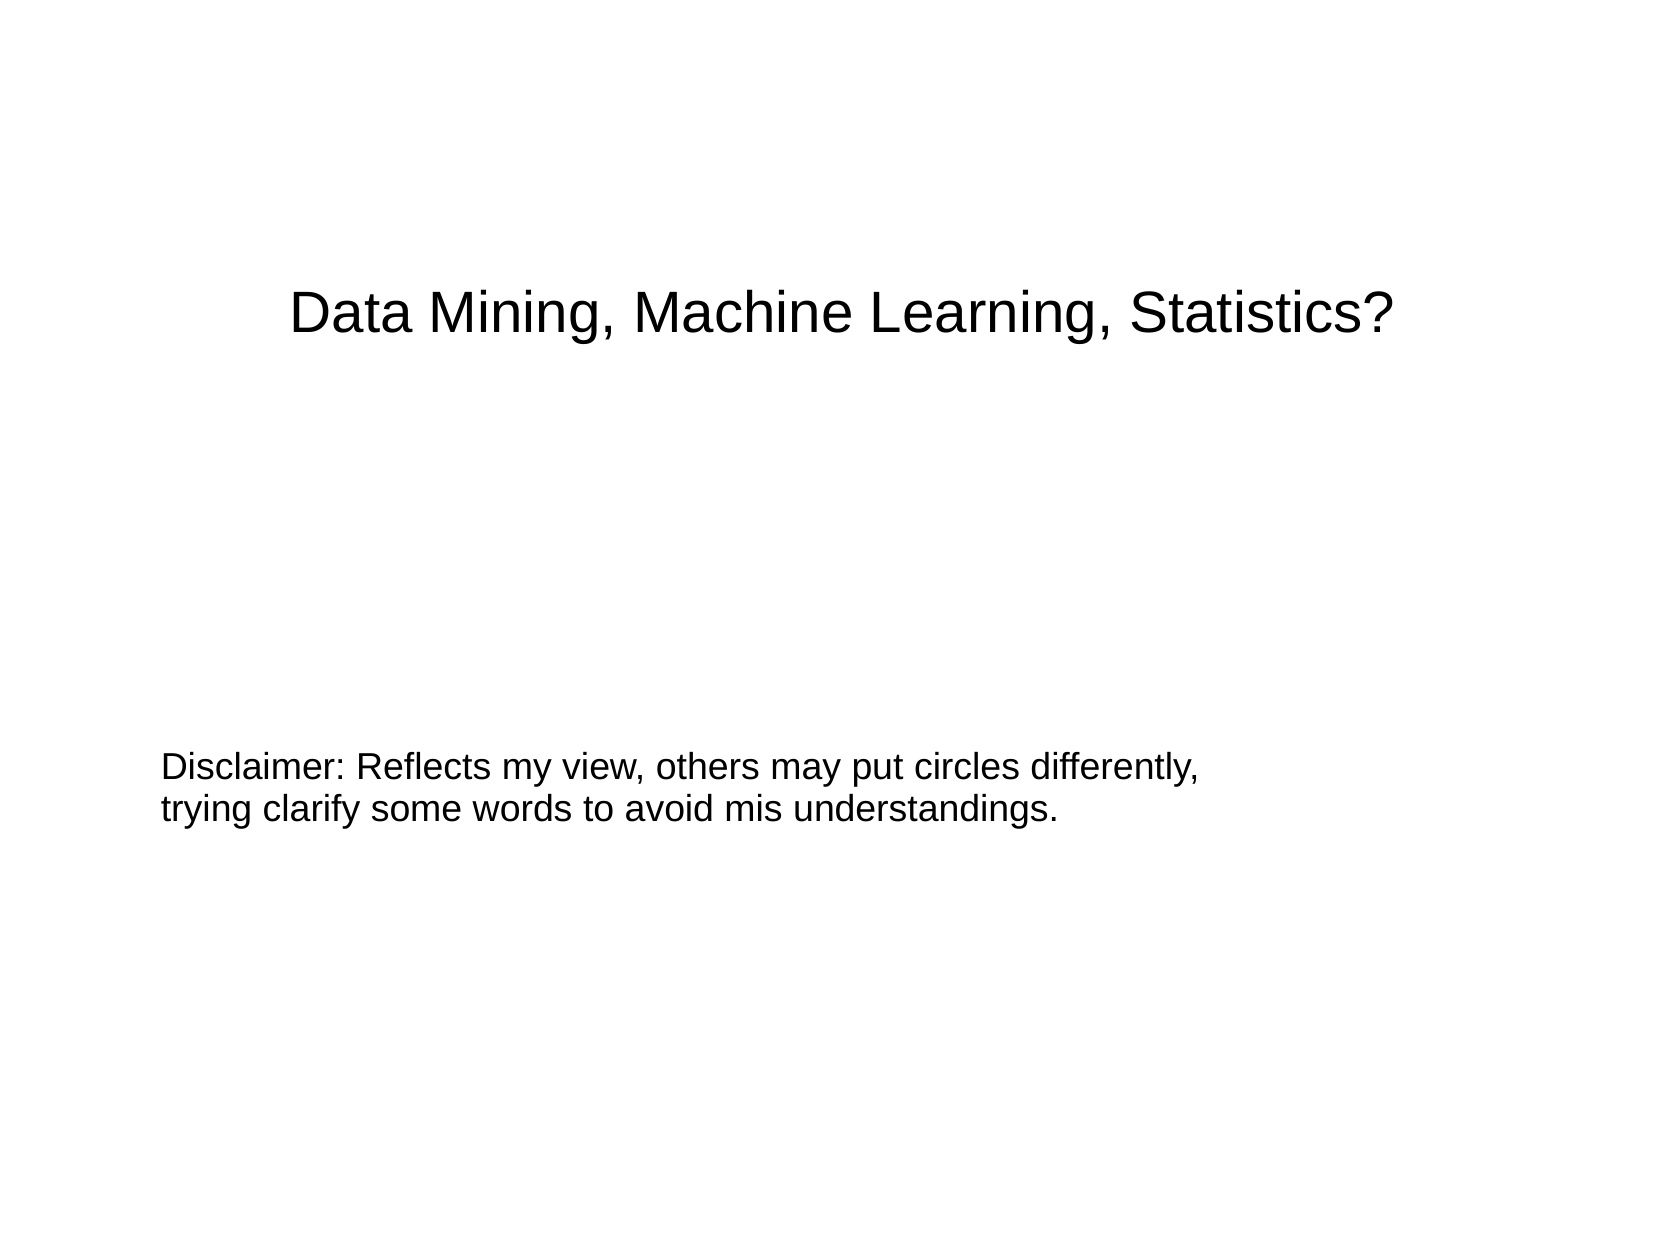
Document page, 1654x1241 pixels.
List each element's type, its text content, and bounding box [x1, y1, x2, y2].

text_box Disclaimer: Reflects my view, others may put circles differently, trying clarify some words to avoid mis understandings. [146, 738, 1214, 838]
text_box Data Mining, Machine Learning, Statistics? [274, 272, 1412, 353]
